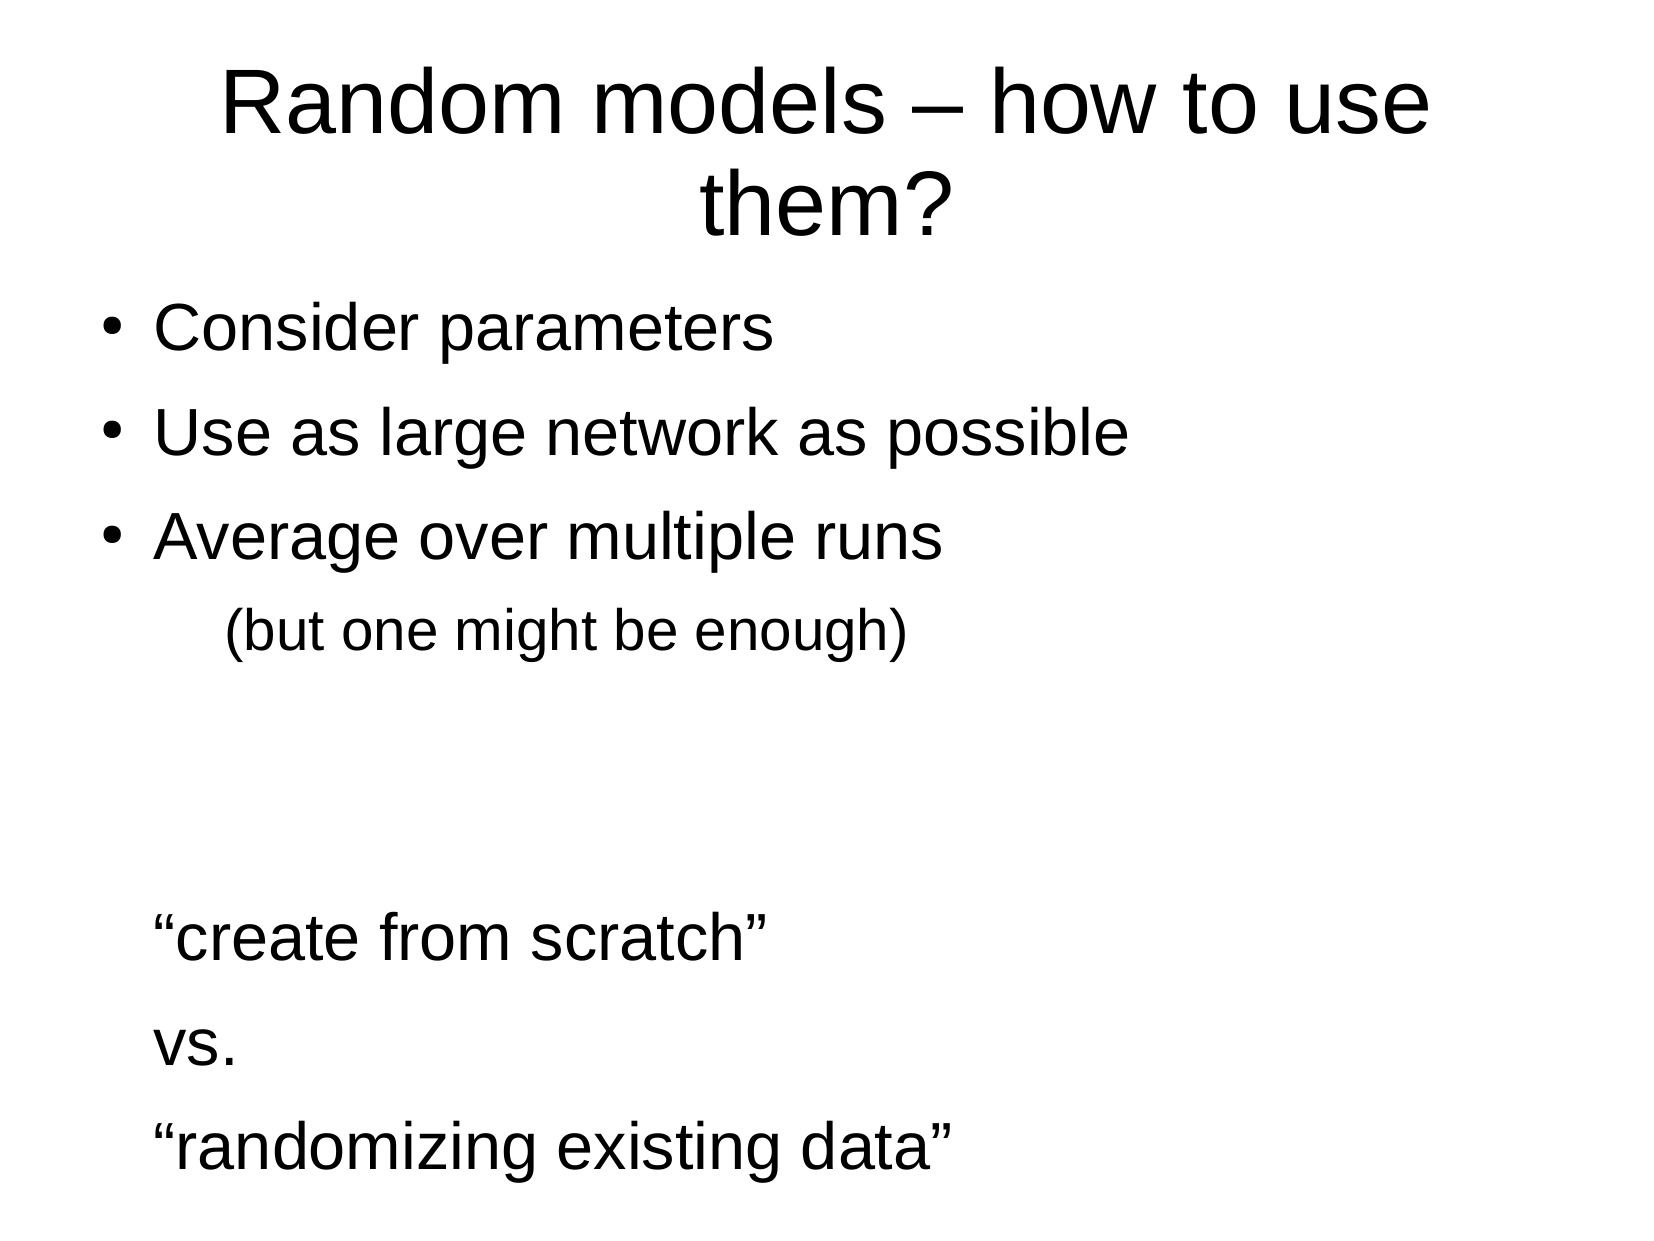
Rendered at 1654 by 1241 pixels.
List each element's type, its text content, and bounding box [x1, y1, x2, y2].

title Random models – how to use them? [82, 49, 1571, 257]
list Consider parameters Use as large network as possible Average over multiple runs (but one might be enough) “create from scratch” vs. “randomizing existing data” [82, 290, 1571, 1201]
